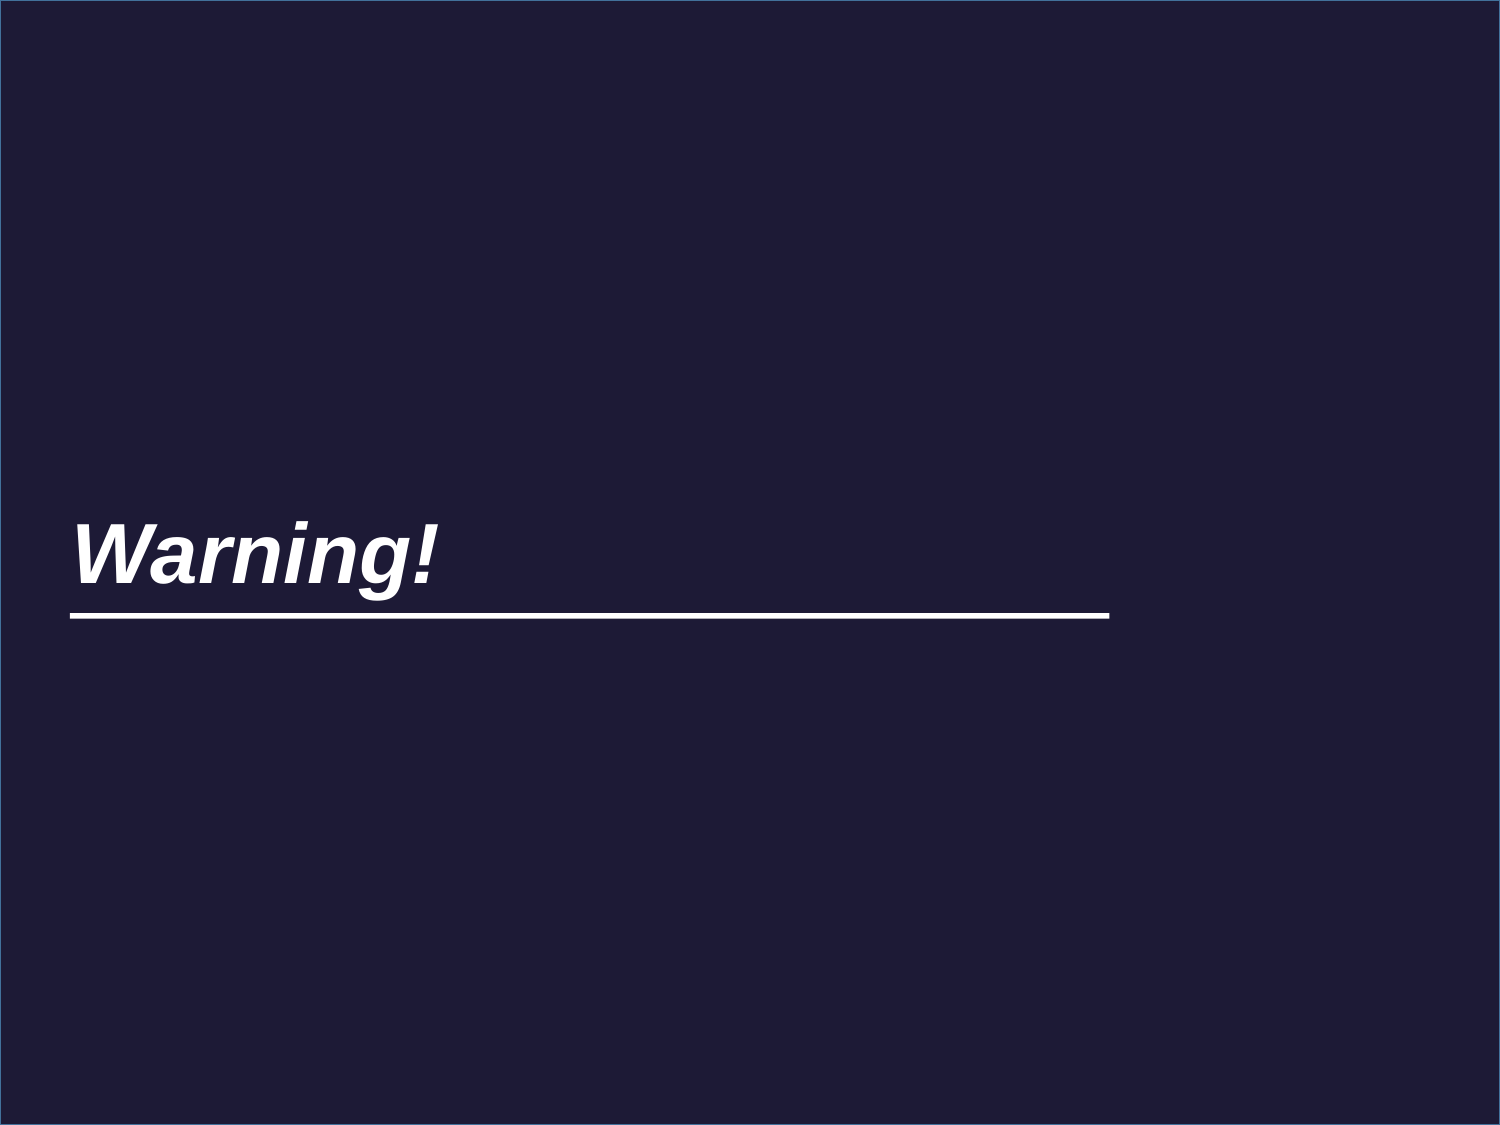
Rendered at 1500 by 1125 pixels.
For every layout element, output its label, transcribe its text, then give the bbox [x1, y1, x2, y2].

title Warning! [64, 484, 1415, 628]
